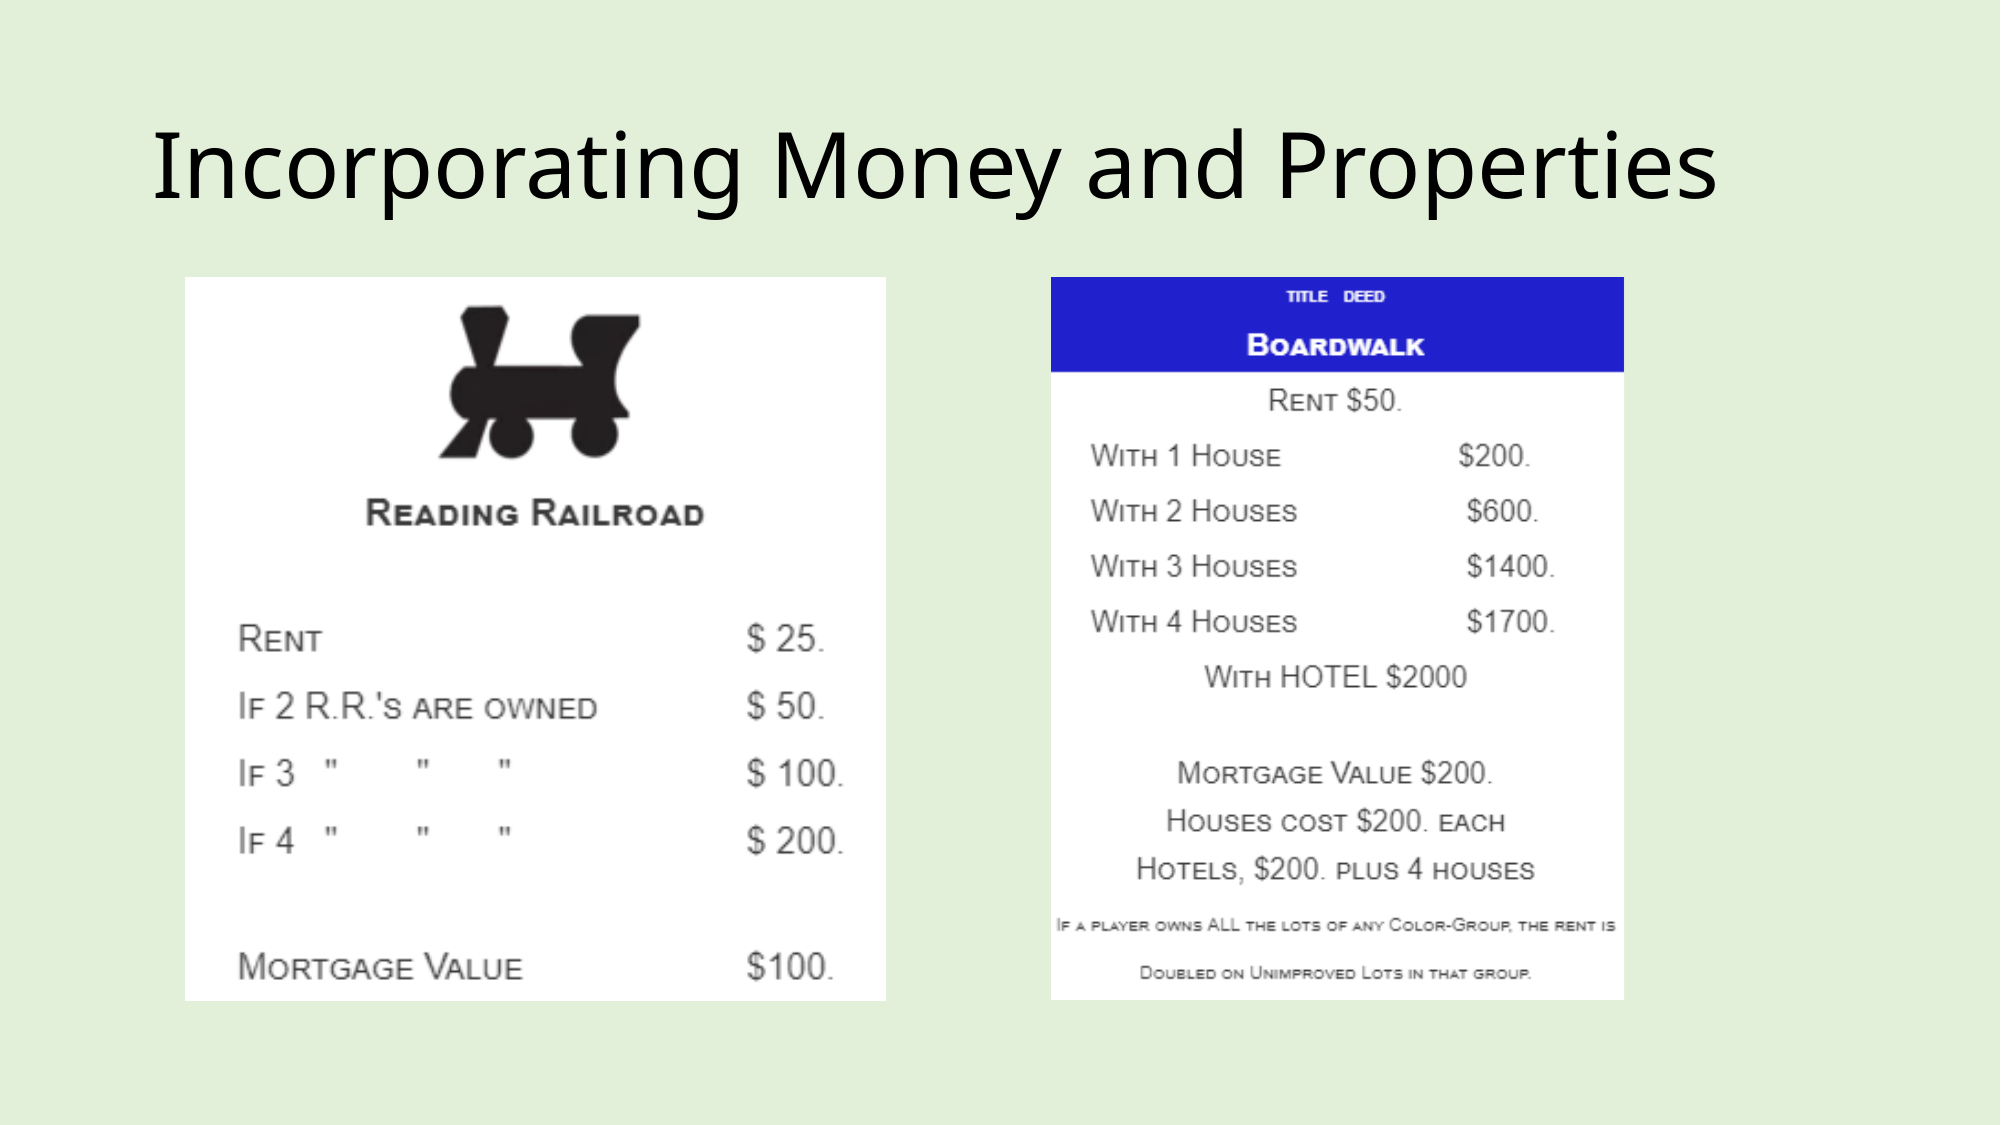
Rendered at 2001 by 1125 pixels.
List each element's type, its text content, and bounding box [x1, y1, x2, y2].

picture [1051, 277, 1625, 1000]
picture [185, 277, 887, 1001]
title Incorporating Money and Properties [137, 59, 1863, 278]
